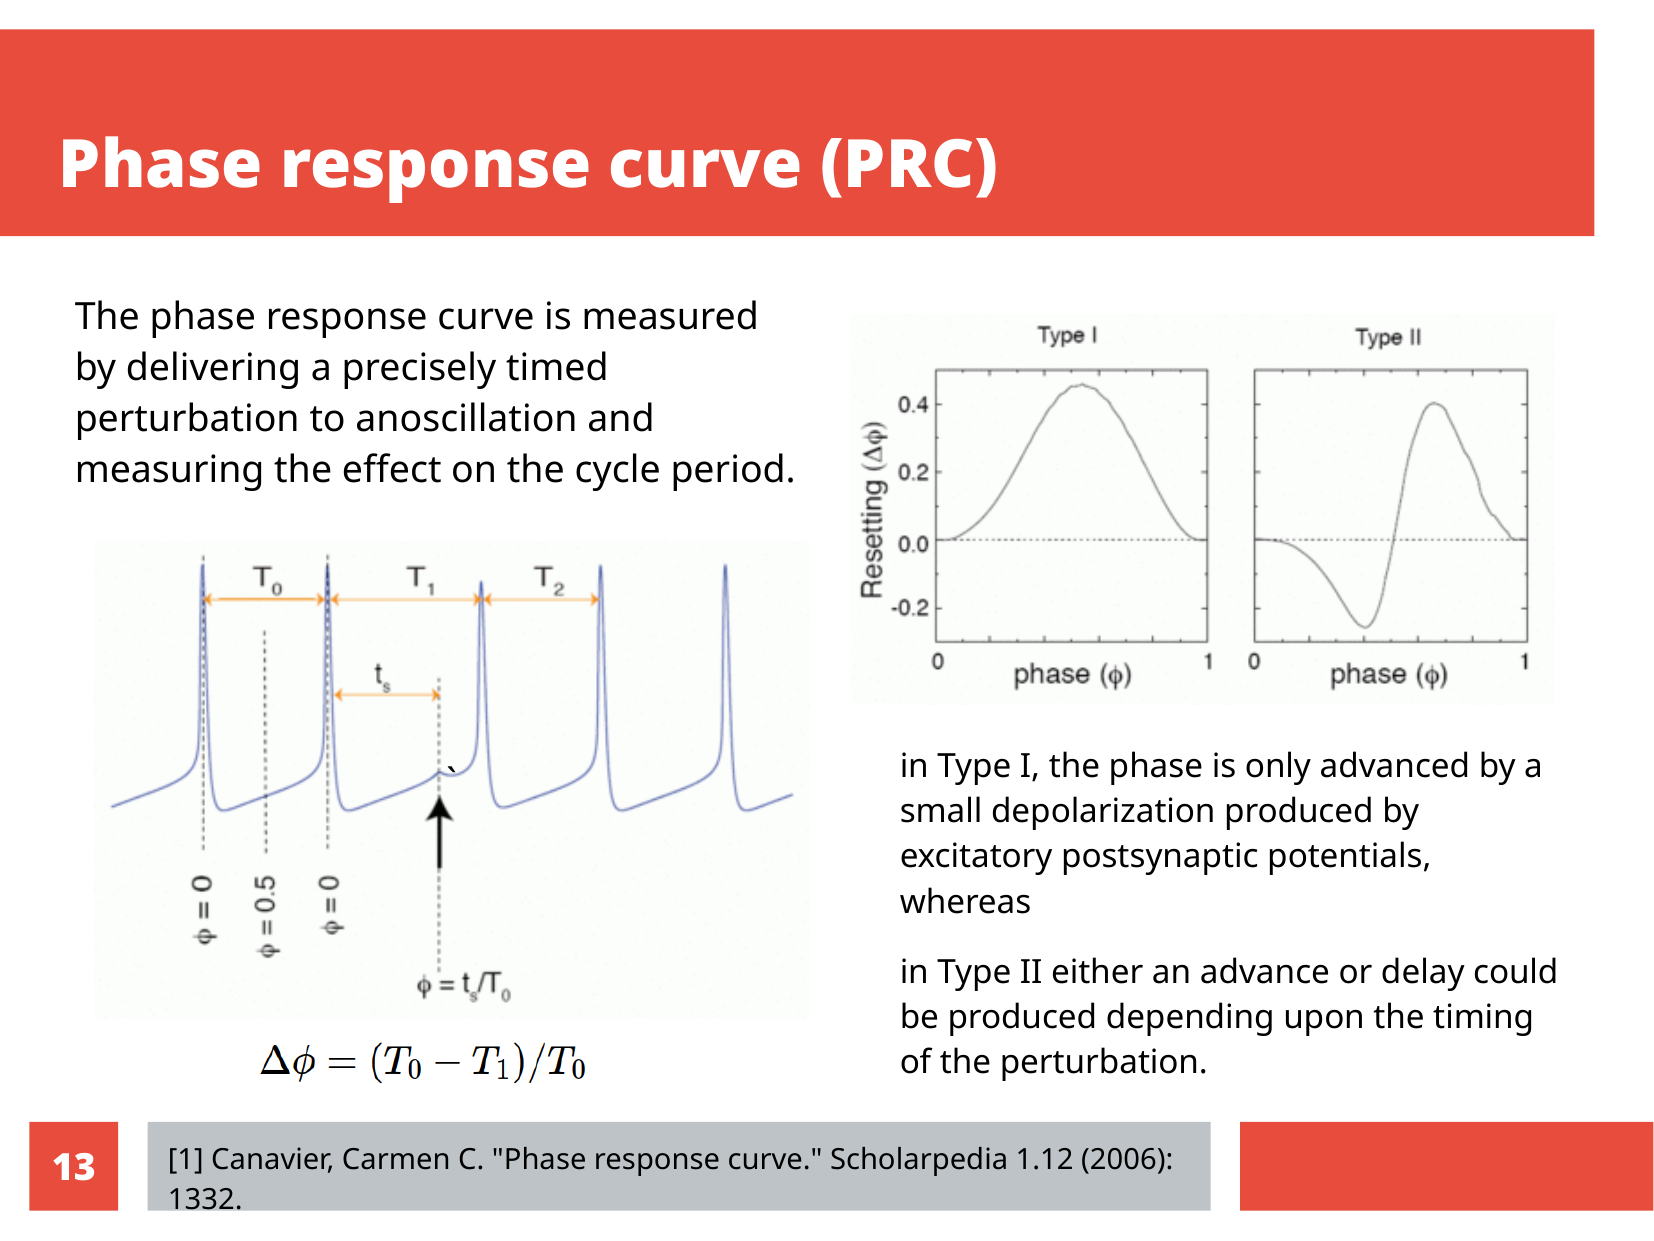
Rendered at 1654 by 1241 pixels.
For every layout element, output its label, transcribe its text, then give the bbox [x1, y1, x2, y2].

text_box in Type I, the phase is only advanced by a small depolarization produced by excitatory postsynaptic potentials, whereas in Type II either an advance or delay could be produced depending upon the timing of the perturbation. [885, 734, 1576, 1065]
text_box [1] Canavier, Carmen C. "Phase response curve." Scholarpedia 1.12 (2006): 1332. [153, 1130, 1219, 1214]
picture [94, 541, 810, 1020]
title Phase response curve (PRC) [58, 58, 1595, 207]
text_box The phase response curve is measured by delivering a precisely timed perturbation to anoscillation and measuring the effect on the cycle period. [60, 282, 826, 515]
picture [851, 314, 1555, 705]
picture [255, 1036, 596, 1090]
